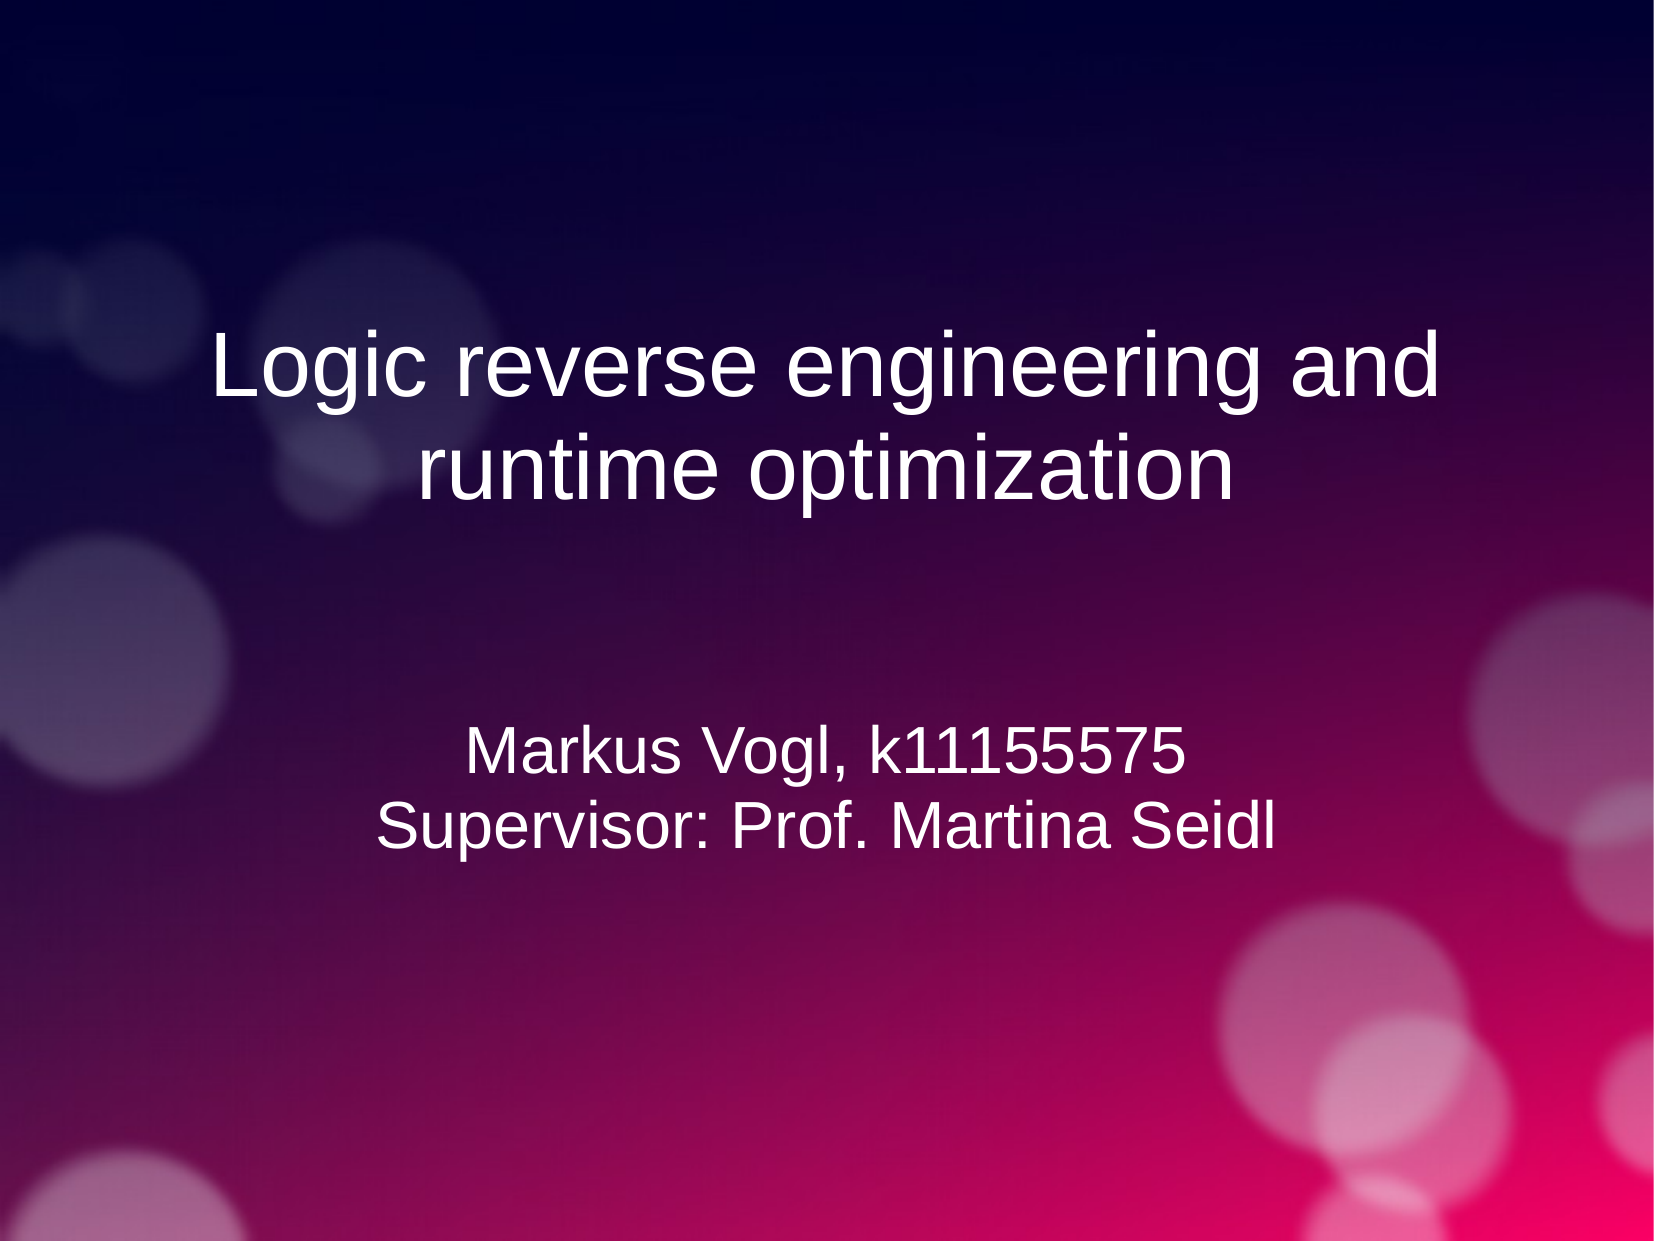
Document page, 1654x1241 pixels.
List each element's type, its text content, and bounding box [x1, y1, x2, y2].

title Logic reverse engineering and runtime optimization [82, 312, 1571, 520]
subtitle Markus Vogl, k11155575 Supervisor: Prof. Martina Seidl [82, 566, 1571, 1010]
picture [0, 0, 1654, 1241]
